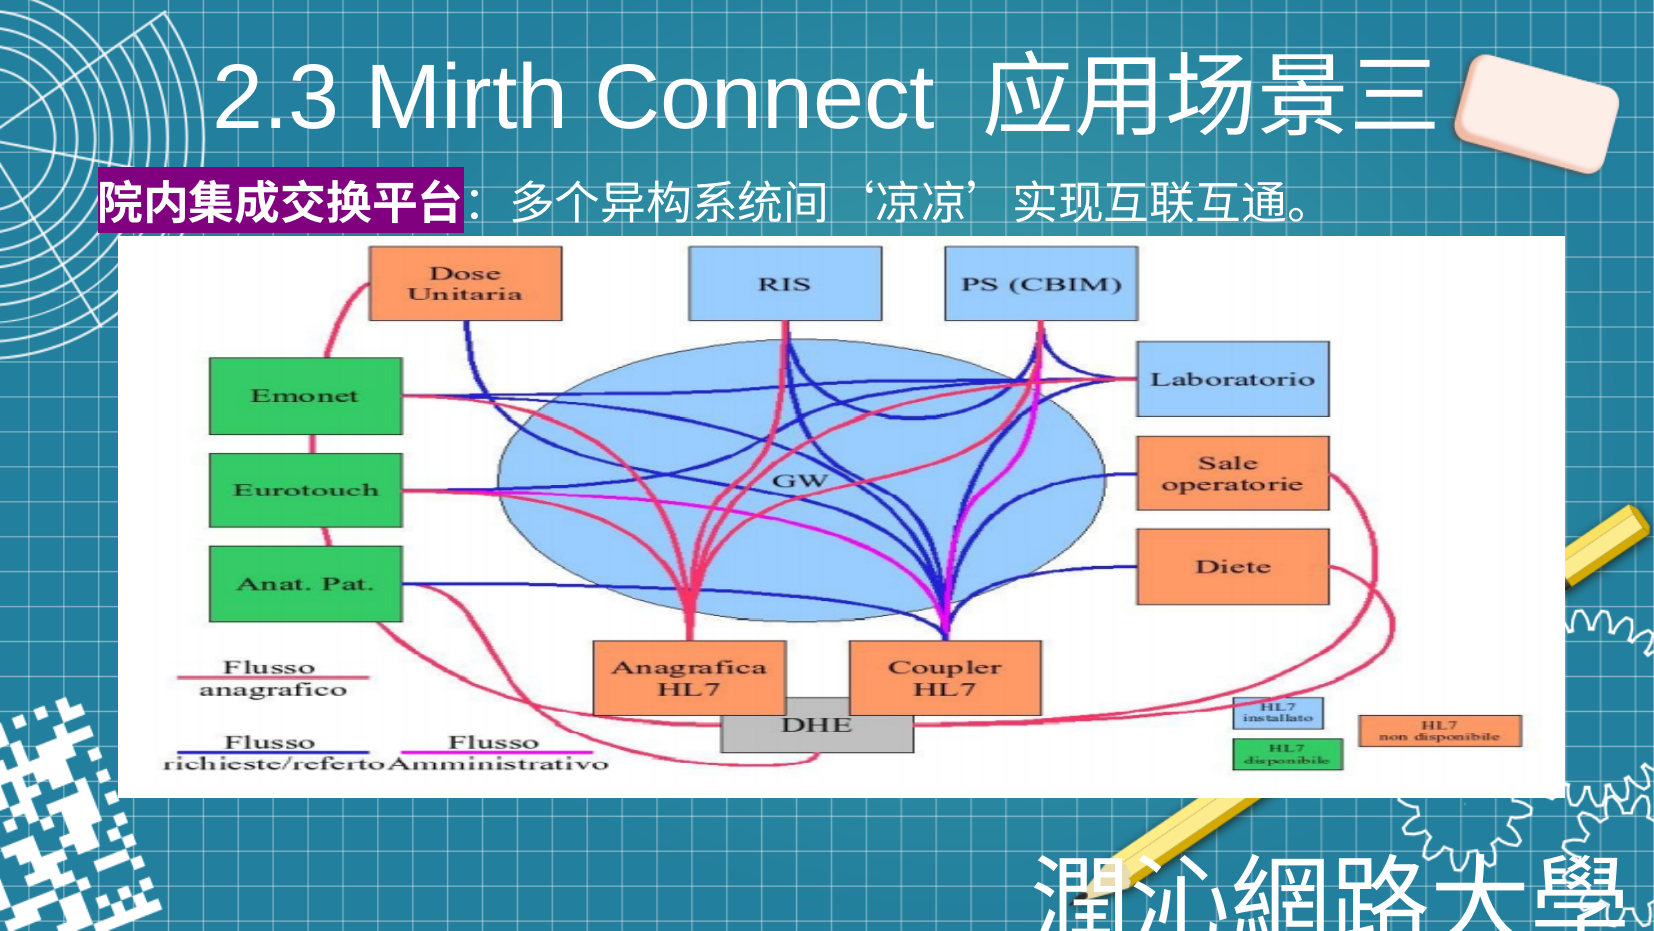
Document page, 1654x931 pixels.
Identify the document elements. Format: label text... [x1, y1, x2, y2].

title 2.3 Mirth Connect 应用场景三 [82, 29, 1571, 148]
text_box 潤沁網路大學 [1015, 815, 1646, 931]
picture [0, 0, 1654, 931]
text_box 院内集成交换平台：多个异构系统间‘凉凉’实现互联互通。 [82, 159, 1595, 231]
